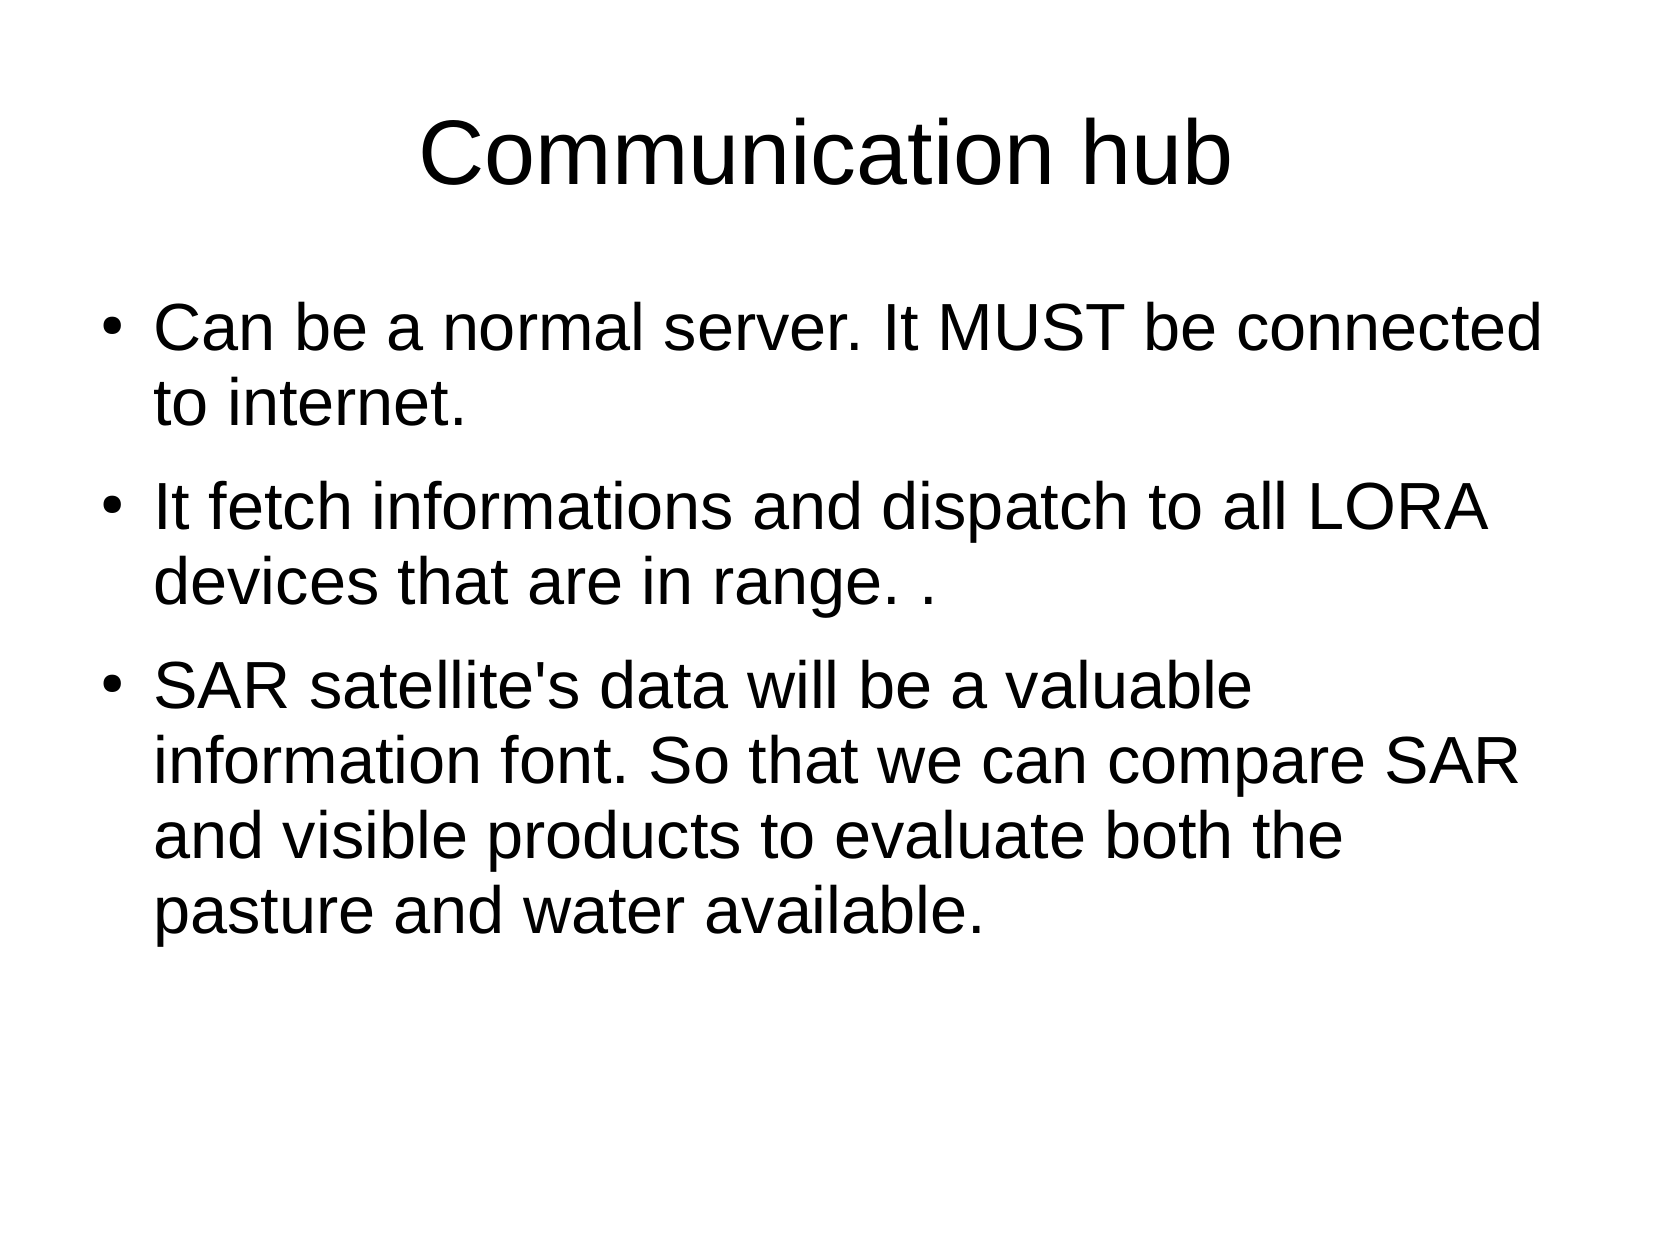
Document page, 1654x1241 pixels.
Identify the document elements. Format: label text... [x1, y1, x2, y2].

list Can be a normal server. It MUST be connected to internet. It fetch informations and dispatch to all LORA devices that are in range. . SAR satellite's data will be a valuable information font. So that we can compare SAR and visible products to evaluate both the pasture and water available. [82, 290, 1571, 1010]
title Communication hub [82, 49, 1571, 257]
